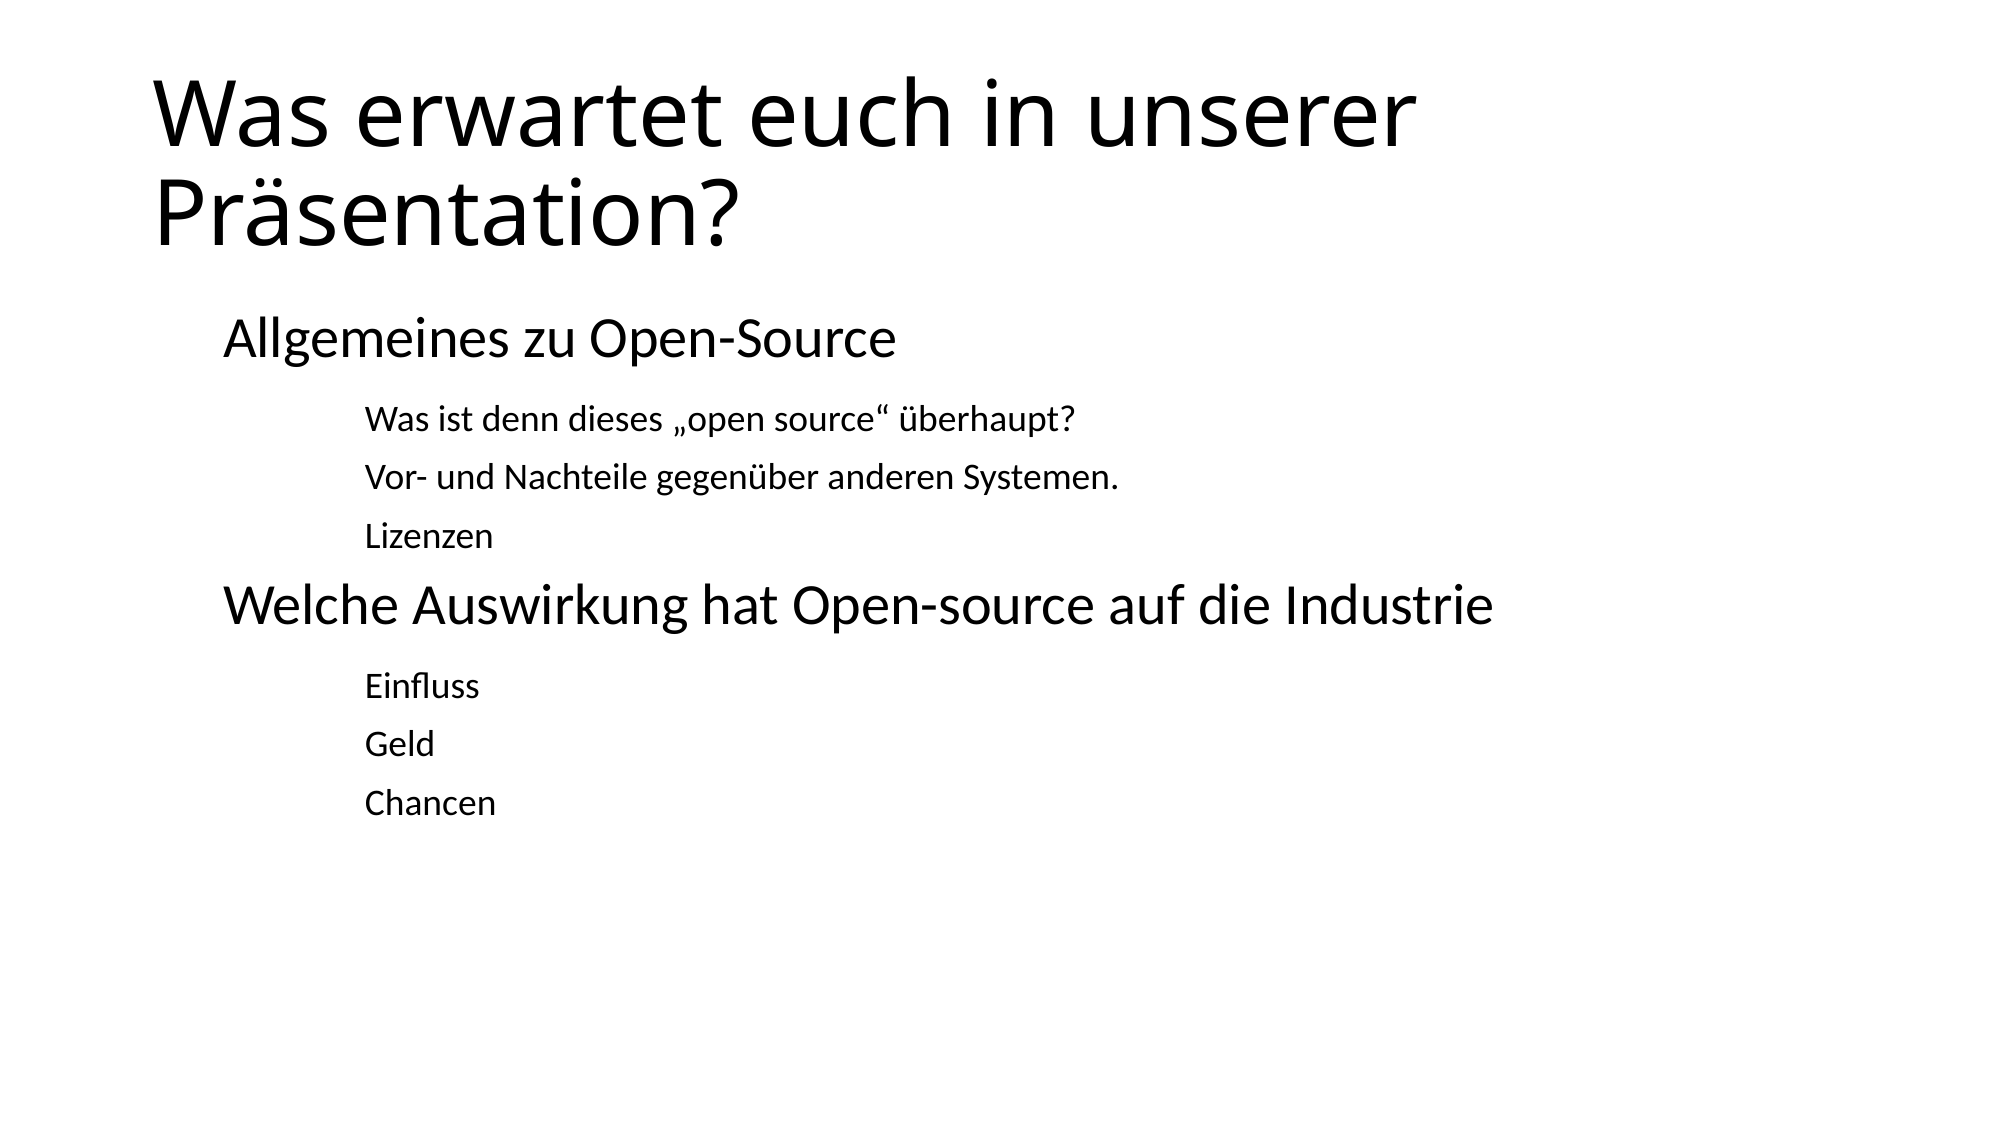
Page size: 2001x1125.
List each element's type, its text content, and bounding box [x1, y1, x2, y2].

title Was erwartet euch in unserer Präsentation? [137, 59, 1863, 278]
list Allgemeines zu Open-Source Was ist denn dieses „open source“ überhaupt? Vor- und Nachteile gegenüber anderen Systemen. Lizenzen Welche Auswirkung hat Open-source auf die Industrie Einfluss Geld Chancen [137, 299, 1863, 1014]
